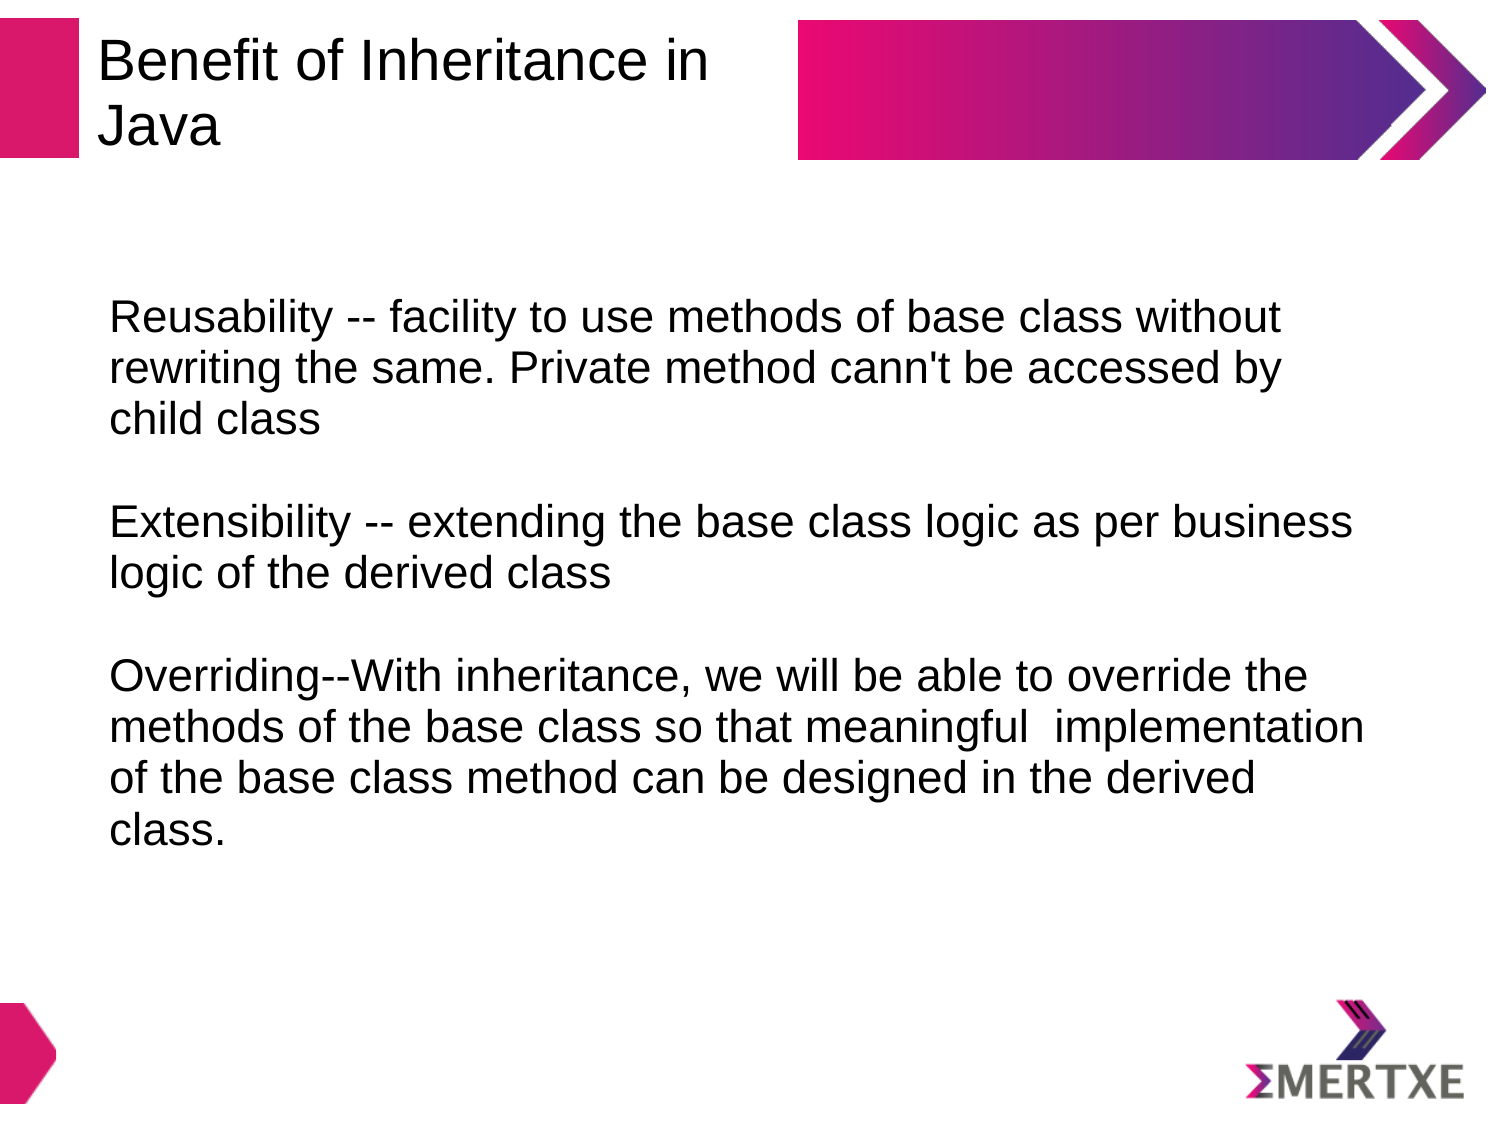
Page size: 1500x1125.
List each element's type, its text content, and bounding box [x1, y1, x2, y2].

text_box Benefit of Inheritance in Java [82, 20, 768, 166]
picture [1245, 996, 1465, 1099]
picture [798, 20, 1486, 160]
text_box Reusability -- facility to use methods of base class without rewriting the same. Private method cann't be accessed by child class Extensibility -- extending the base class logic as per business logic of the derived class Overriding--With inheritance, we will be able to override the methods of the base class so that meaningful implementation of the base class method can be designed in the derived class. [94, 283, 1382, 863]
